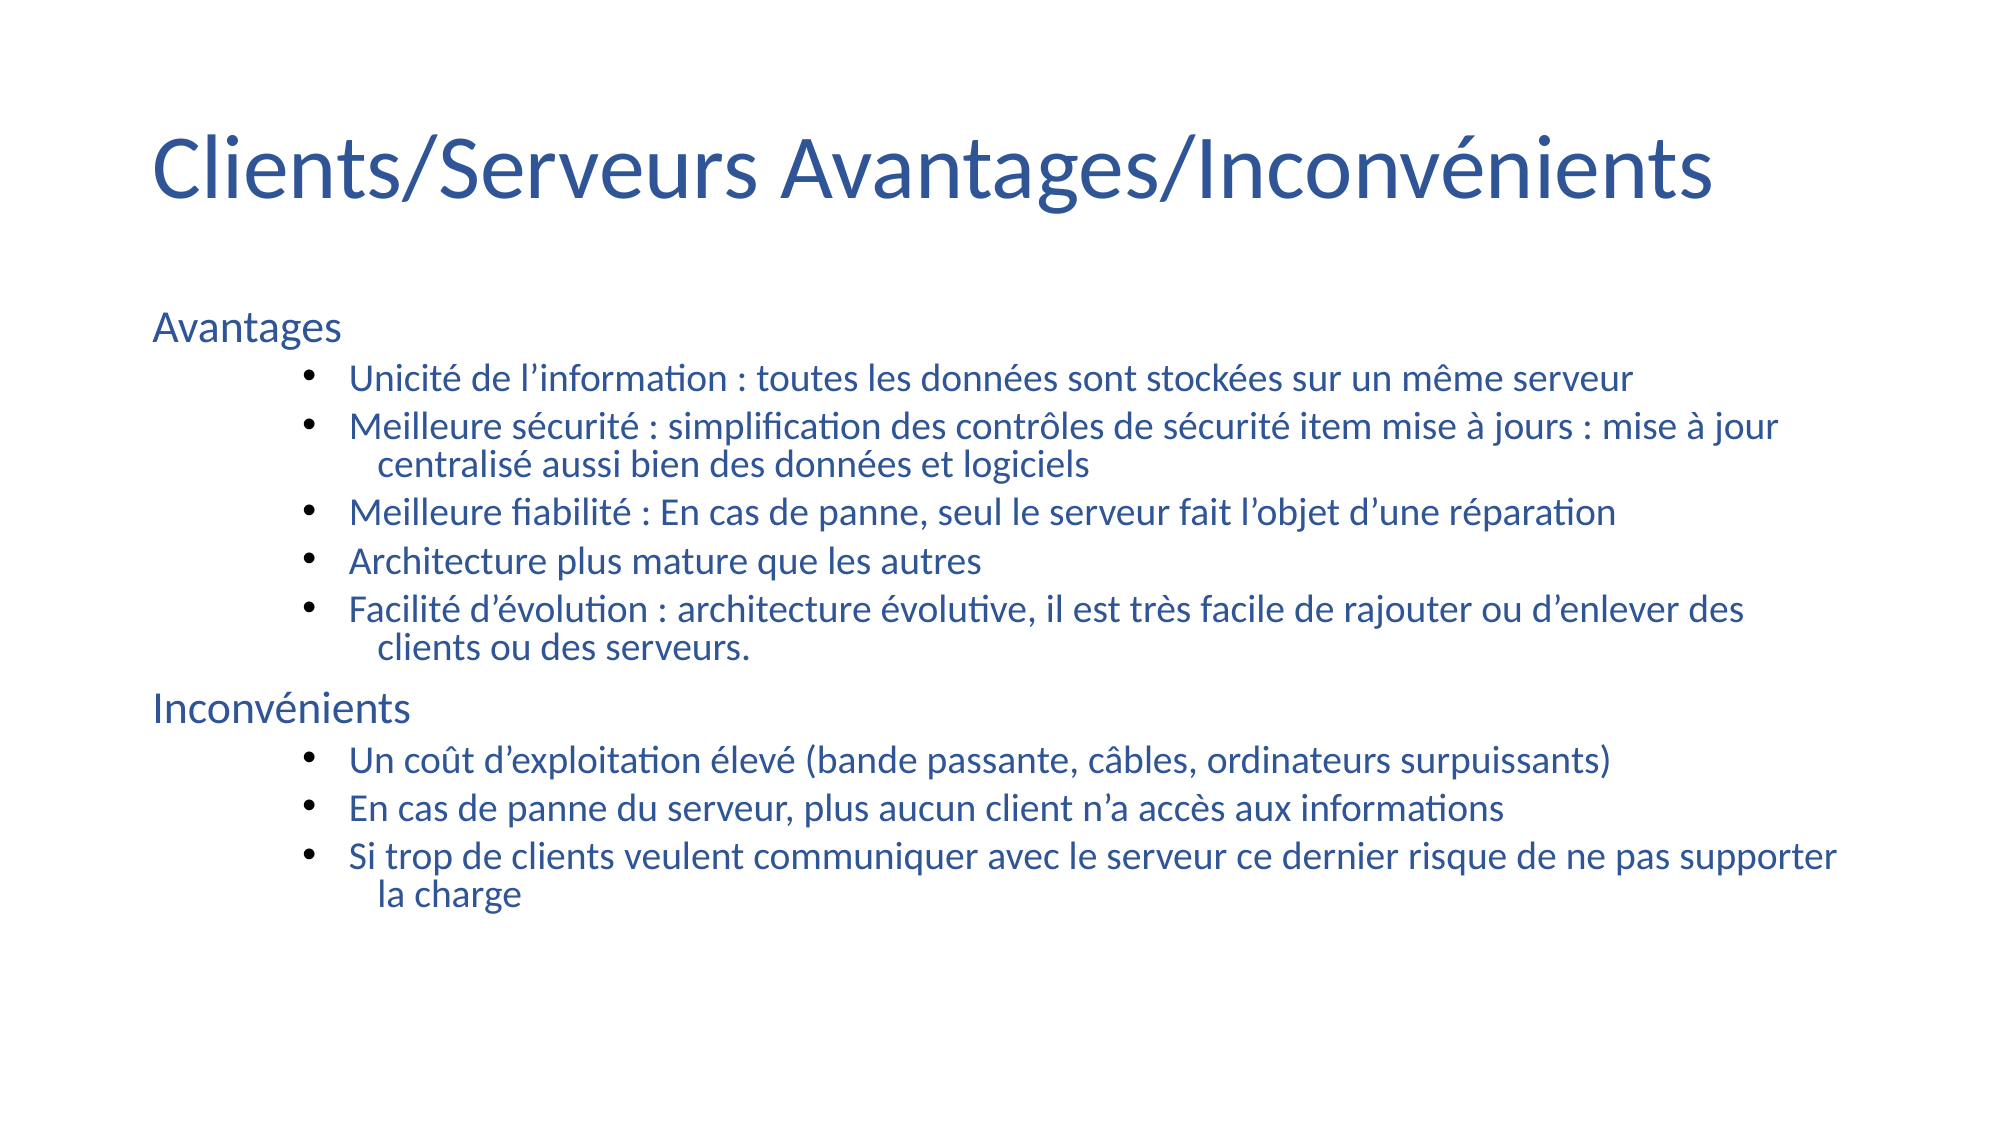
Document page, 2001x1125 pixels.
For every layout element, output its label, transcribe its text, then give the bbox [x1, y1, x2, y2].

title Clients/Serveurs Avantages/Inconvénients [137, 59, 1863, 278]
list Avantages Unicité de l’information : toutes les données sont stockées sur un même serveur Meilleure sécurité : simplification des contrôles de sécurité item mise à jours : mise à jour centralisé aussi bien des données et logiciels Meilleure fiabilité : En cas de panne, seul le serveur fait l’objet d’une réparation Architecture plus mature que les autres Facilité d’évolution : architecture évolutive, il est très facile de rajouter ou d’enlever des clients ou des serveurs. Inconvénients Un coût d’exploitation élevé (bande passante, câbles, ordinateurs surpuissants) En cas de panne du serveur, plus aucun client n’a accès aux informations Si trop de clients veulent communiquer avec le serveur ce dernier risque de ne pas supporter la charge [137, 299, 1863, 1014]
